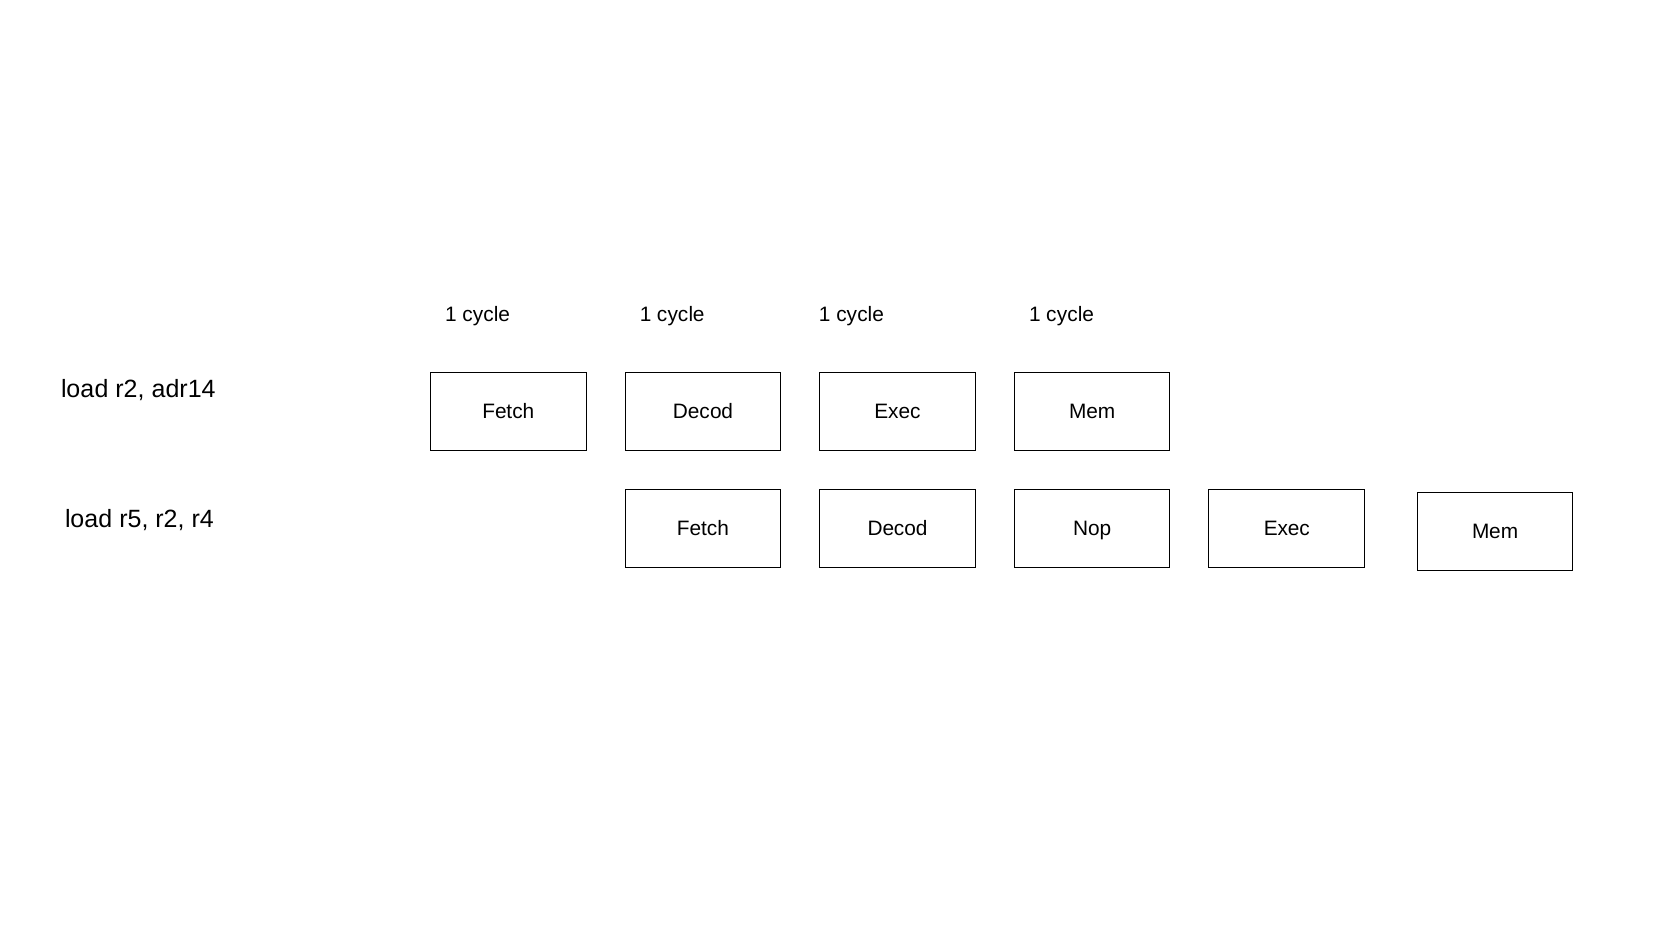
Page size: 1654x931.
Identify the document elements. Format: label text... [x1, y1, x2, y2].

text_box Exec [819, 372, 976, 451]
text_box 1 cycle [625, 295, 781, 358]
text_box Decod [819, 489, 976, 568]
text_box Fetch [430, 372, 587, 451]
text_box 1 cycle [1014, 295, 1171, 357]
text_box 1 cycle [430, 295, 587, 357]
text_box load r2, adr14 [46, 367, 350, 437]
text_box Exec [1208, 489, 1365, 568]
text_box Mem [1417, 492, 1573, 571]
text_box Mem [1014, 372, 1170, 451]
text_box Decod [625, 372, 781, 451]
text_box 1 cycle [804, 295, 984, 358]
text_box load r5, r2, r4 [50, 497, 354, 567]
text_box Nop [1014, 489, 1170, 568]
text_box Fetch [625, 489, 781, 568]
